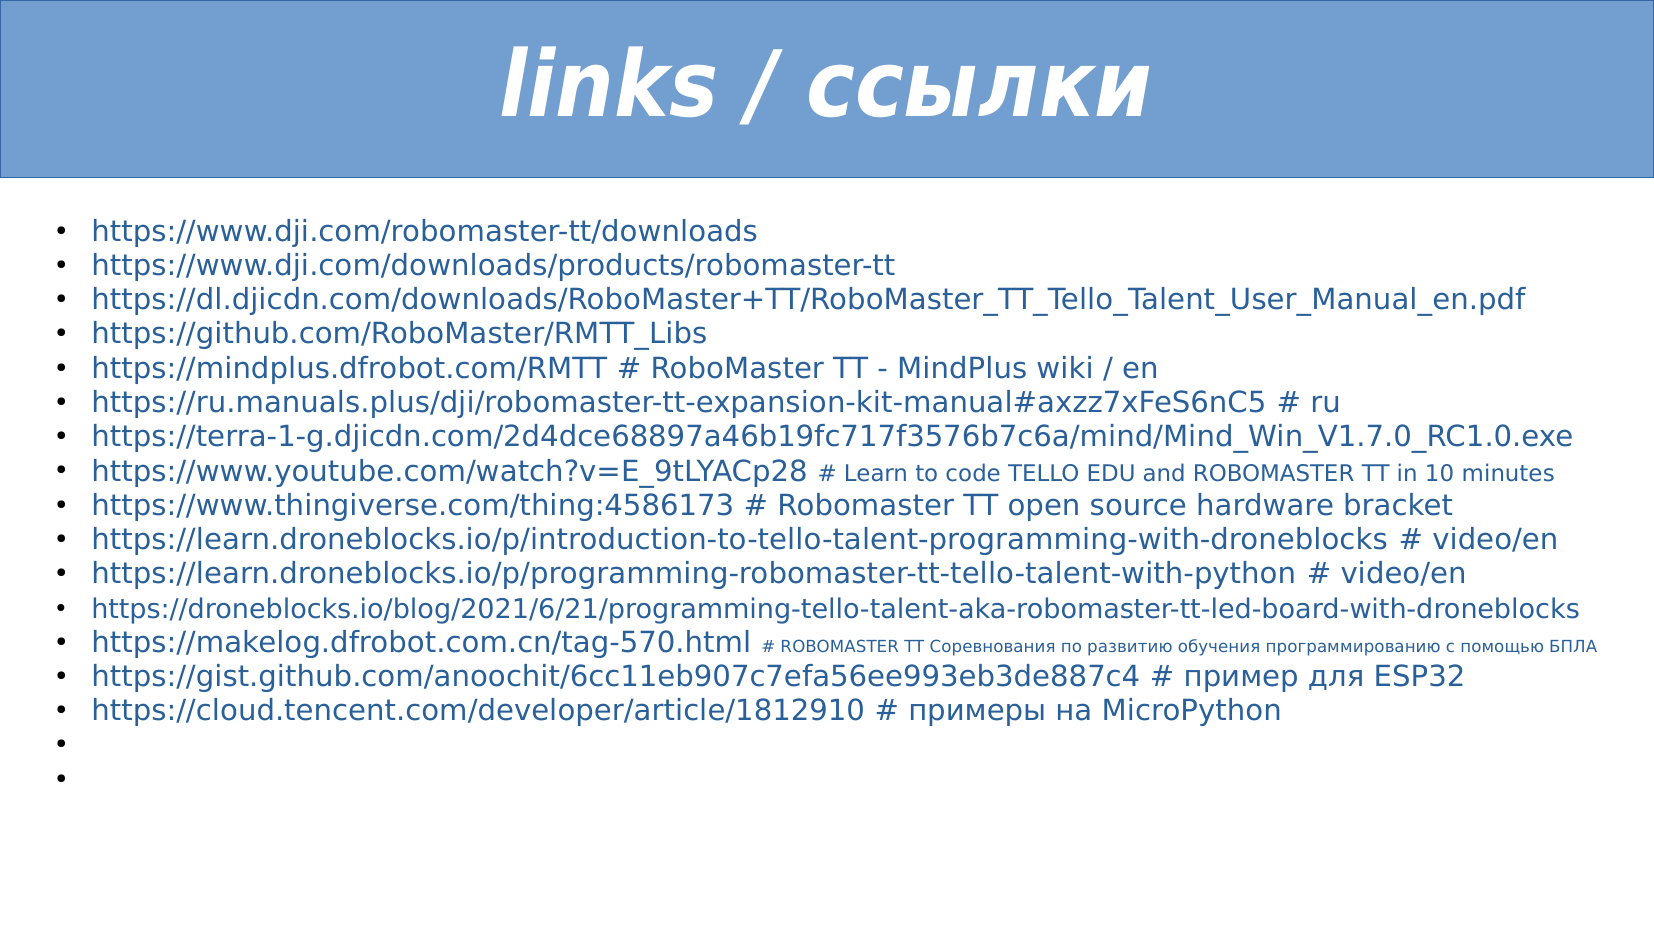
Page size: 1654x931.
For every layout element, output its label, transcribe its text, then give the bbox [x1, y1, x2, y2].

text_box [0, 0, 1654, 178]
text_box https://www.dji.com/robomaster-tt/downloads https://www.dji.com/downloads/products/robomaster-tt https://dl.djicdn.com/downloads/RoboMaster+TT/RoboMaster_TT_Tello_Talent_User_Manual_en.pdf https://github.com/RoboMaster/RMTT_Libs https://mindplus.dfrobot.com/RMTT # RoboMaster TT - MindPlus wiki / en https://ru.manuals.plus/dji/robomaster-tt-expansion-kit-manual#axzz7xFeS6nC5 # ru https://terra-1-g.djicdn.com/2d4dce68897a46b19fc717f3576b7c6a/mind/Mind_Win_V1.7.0_RC1.0.exe https://www.youtube.com/watch?v=E_9tLYACp28 # Learn to code TELLO EDU and ROBOMASTER TT in 10 minutes https://www.thingiverse.com/thing:4586173 # Robomaster TT open source hardware bracket https://learn.droneblocks.io/p/introduction-to-tello-talent-programming-with-droneblocks # video/en https://learn.droneblocks.io/p/programming-robomaster-tt-tello-talent-with-python # video/en https://droneblocks.io/blog/2021/6/21/programming-tello-talent-aka-robomaster-tt-led-board-with-droneblocks https://makelog.dfrobot.com.cn/tag-570.html # ROBOMASTER TT Соревнования по развитию обучения программированию с помощью БПЛА https://gist.github.com/anoochit/6cc11eb907c7efa56ee993eb3de887c4 # пример для ESP32 https://cloud.tencent.com/developer/article/1812910 # примеры на MicroPython [41, 206, 1630, 907]
text_box links / ссылки [11, 23, 1642, 178]
